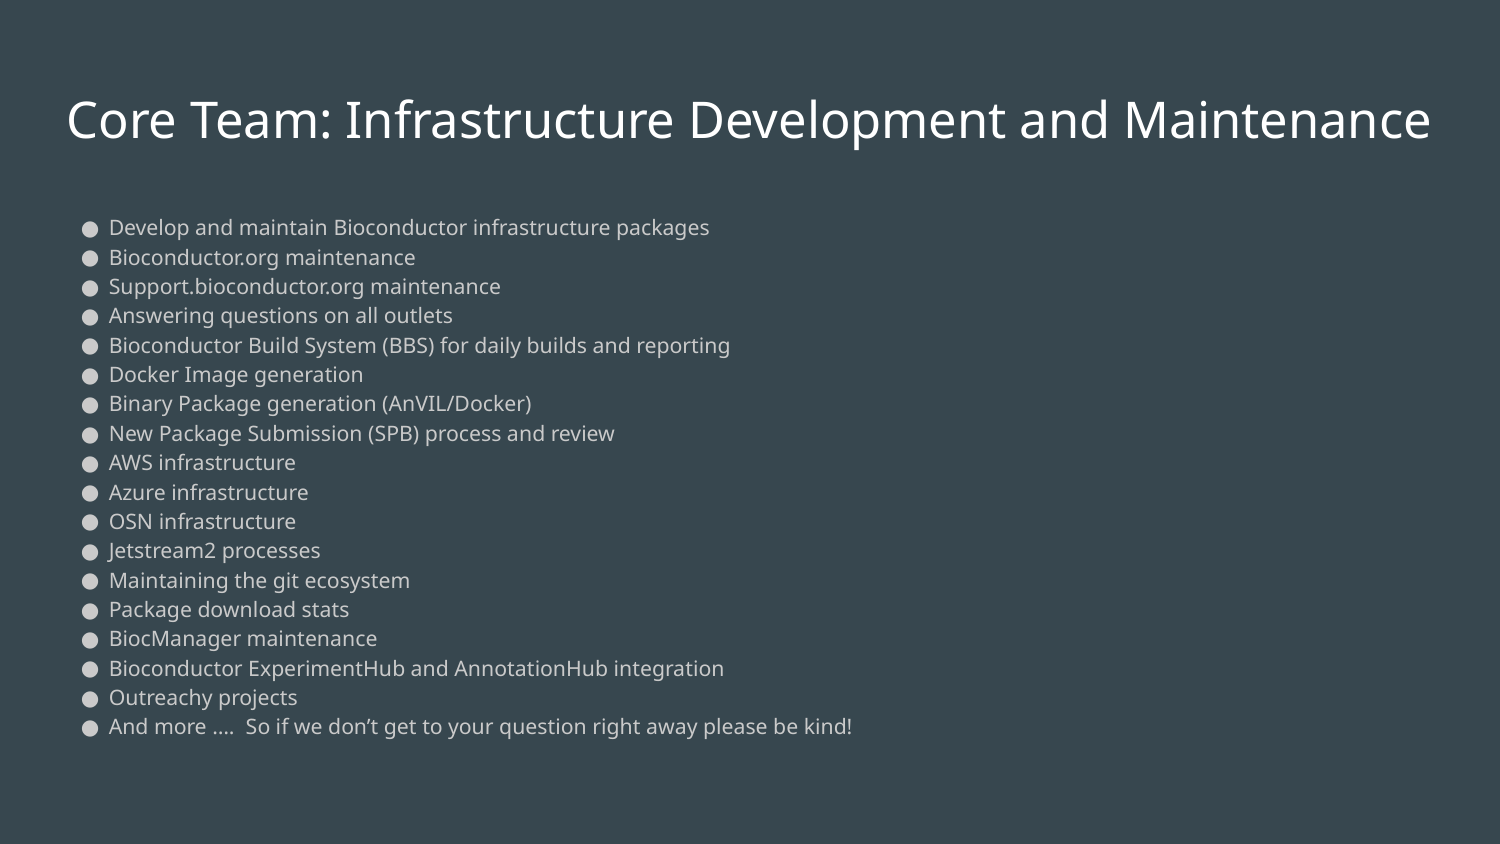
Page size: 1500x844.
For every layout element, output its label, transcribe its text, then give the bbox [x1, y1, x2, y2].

title Core Team: Infrastructure Development and Maintenance [51, 72, 1449, 167]
list Develop and maintain Bioconductor infrastructure packages Bioconductor.org maintenance Support.bioconductor.org maintenance Answering questions on all outlets Bioconductor Build System (BBS) for daily builds and reporting Docker Image generation Binary Package generation (AnVIL/Docker) New Package Submission (SPB) process and review AWS infrastructure Azure infrastructure OSN infrastructure Jetstream2 processes Maintaining the git ecosystem Package download stats BiocManager maintenance Bioconductor ExperimentHub and AnnotationHub integration Outreachy projects And more …. So if we don’t get to your question right away please be kind! [51, 195, 1449, 757]
